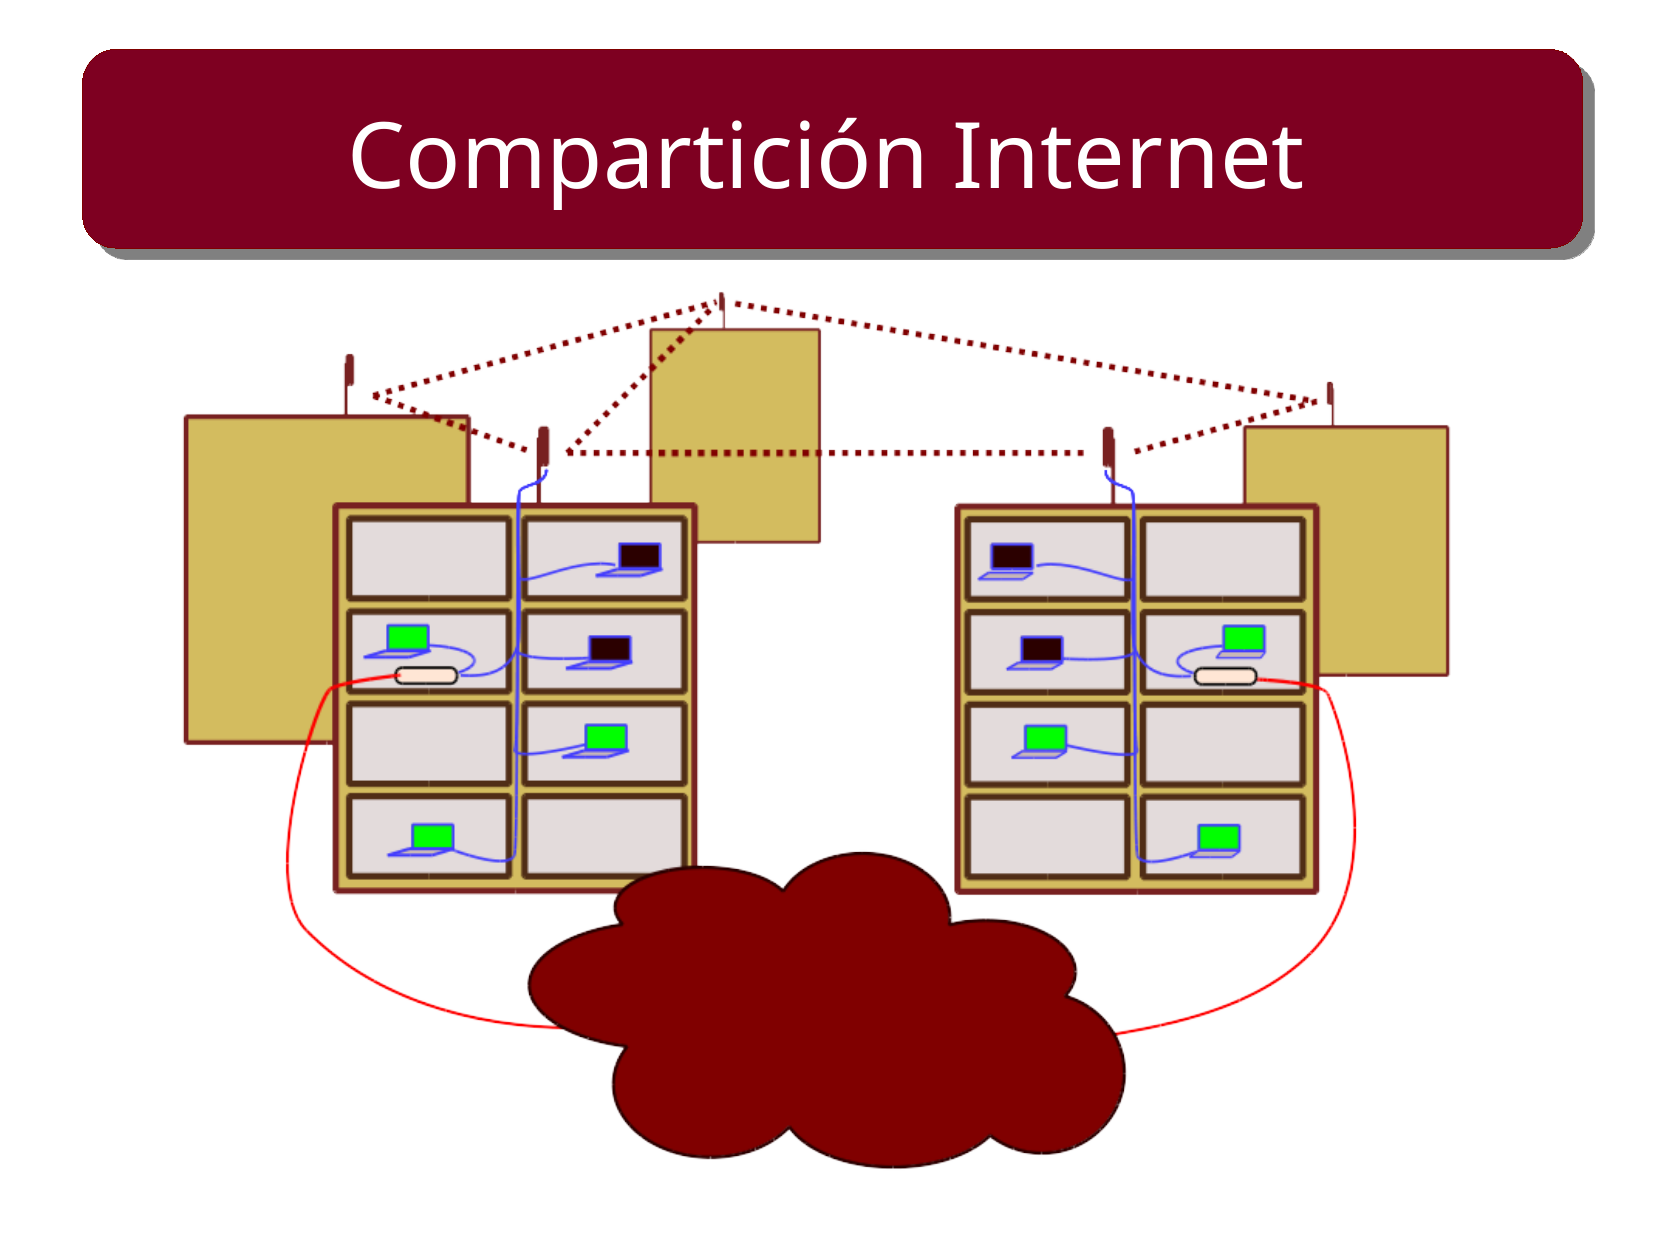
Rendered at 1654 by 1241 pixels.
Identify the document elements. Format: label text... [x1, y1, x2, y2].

picture [167, 283, 1468, 1203]
title Compartición Internet [82, 49, 1571, 257]
